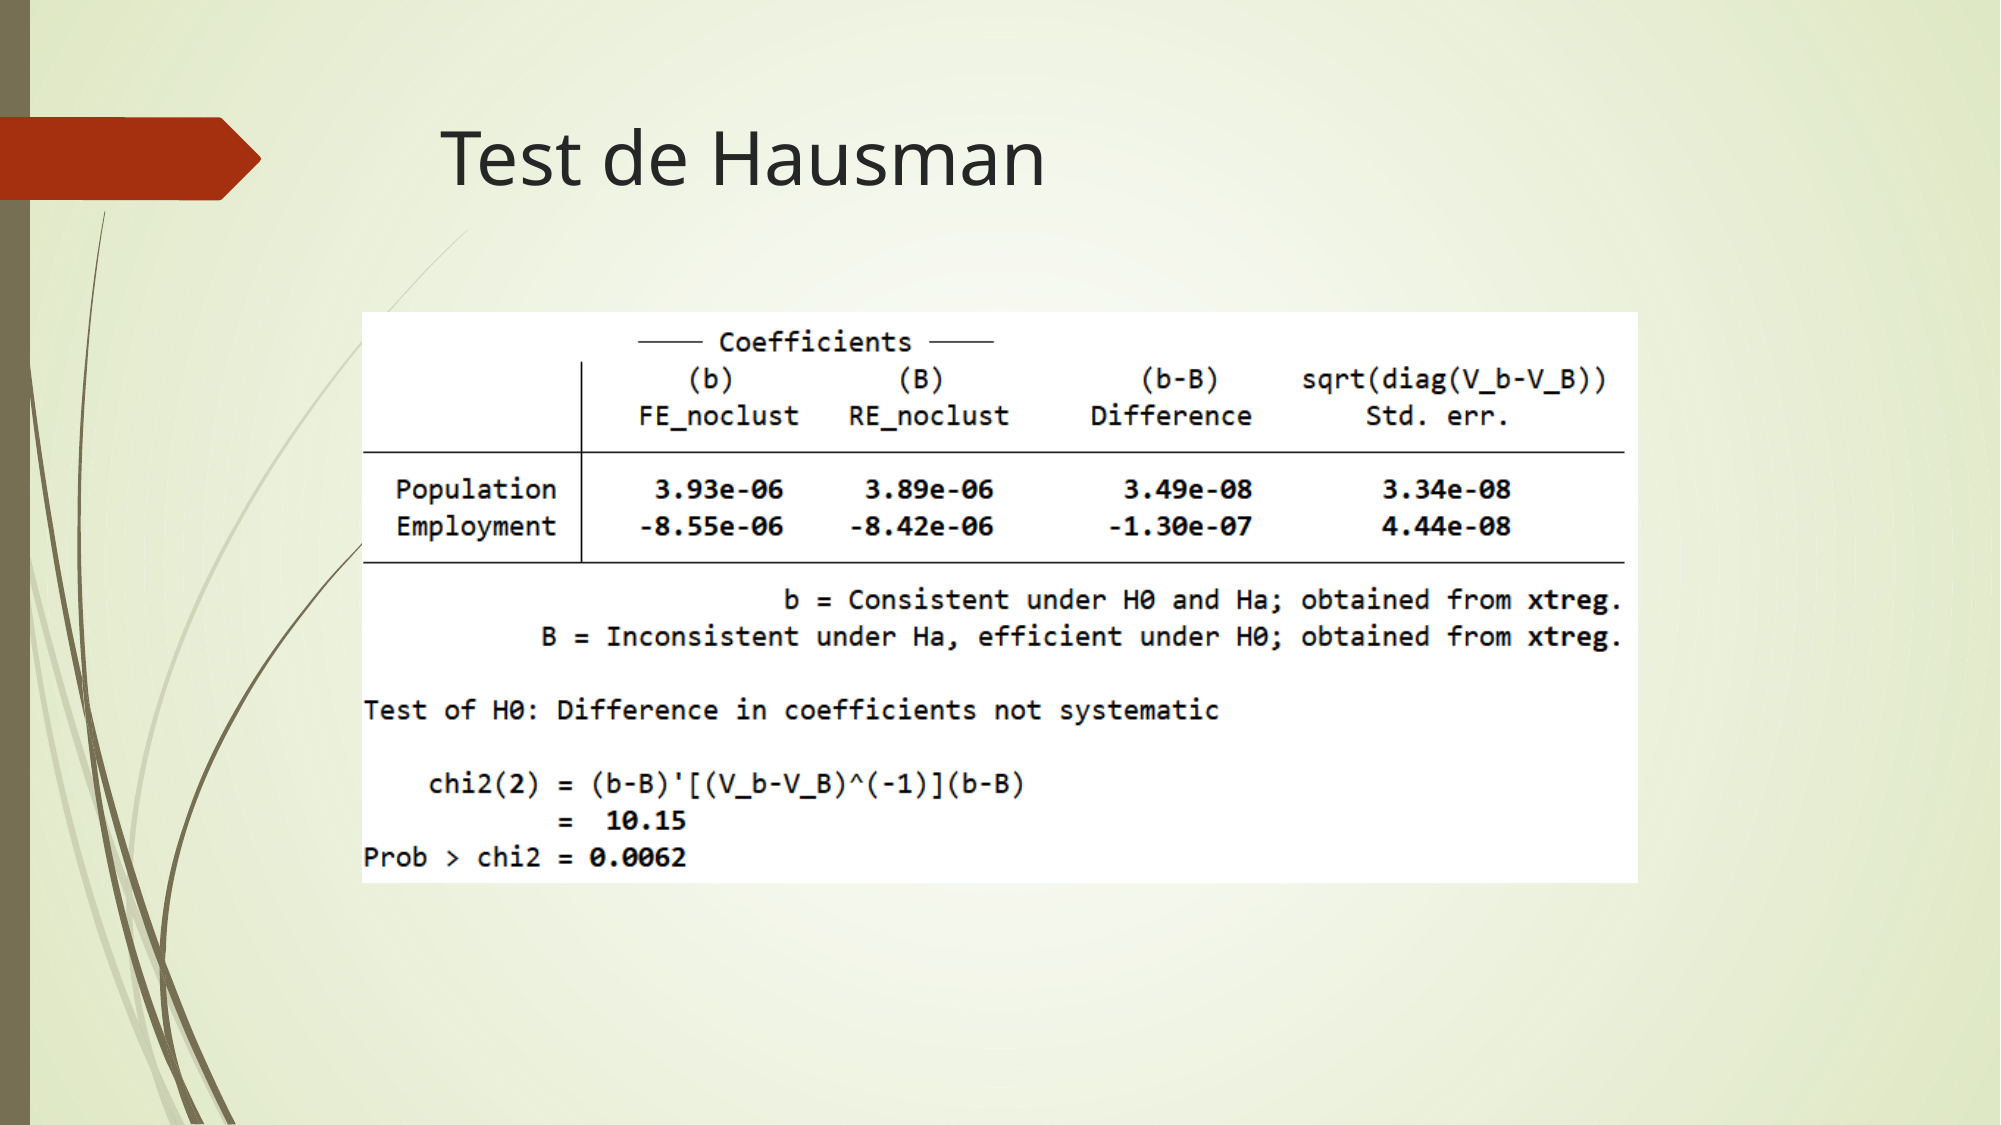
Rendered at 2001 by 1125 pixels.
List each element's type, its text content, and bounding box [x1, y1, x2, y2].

picture [362, 312, 1638, 883]
title Test de Hausman [425, 102, 1888, 313]
